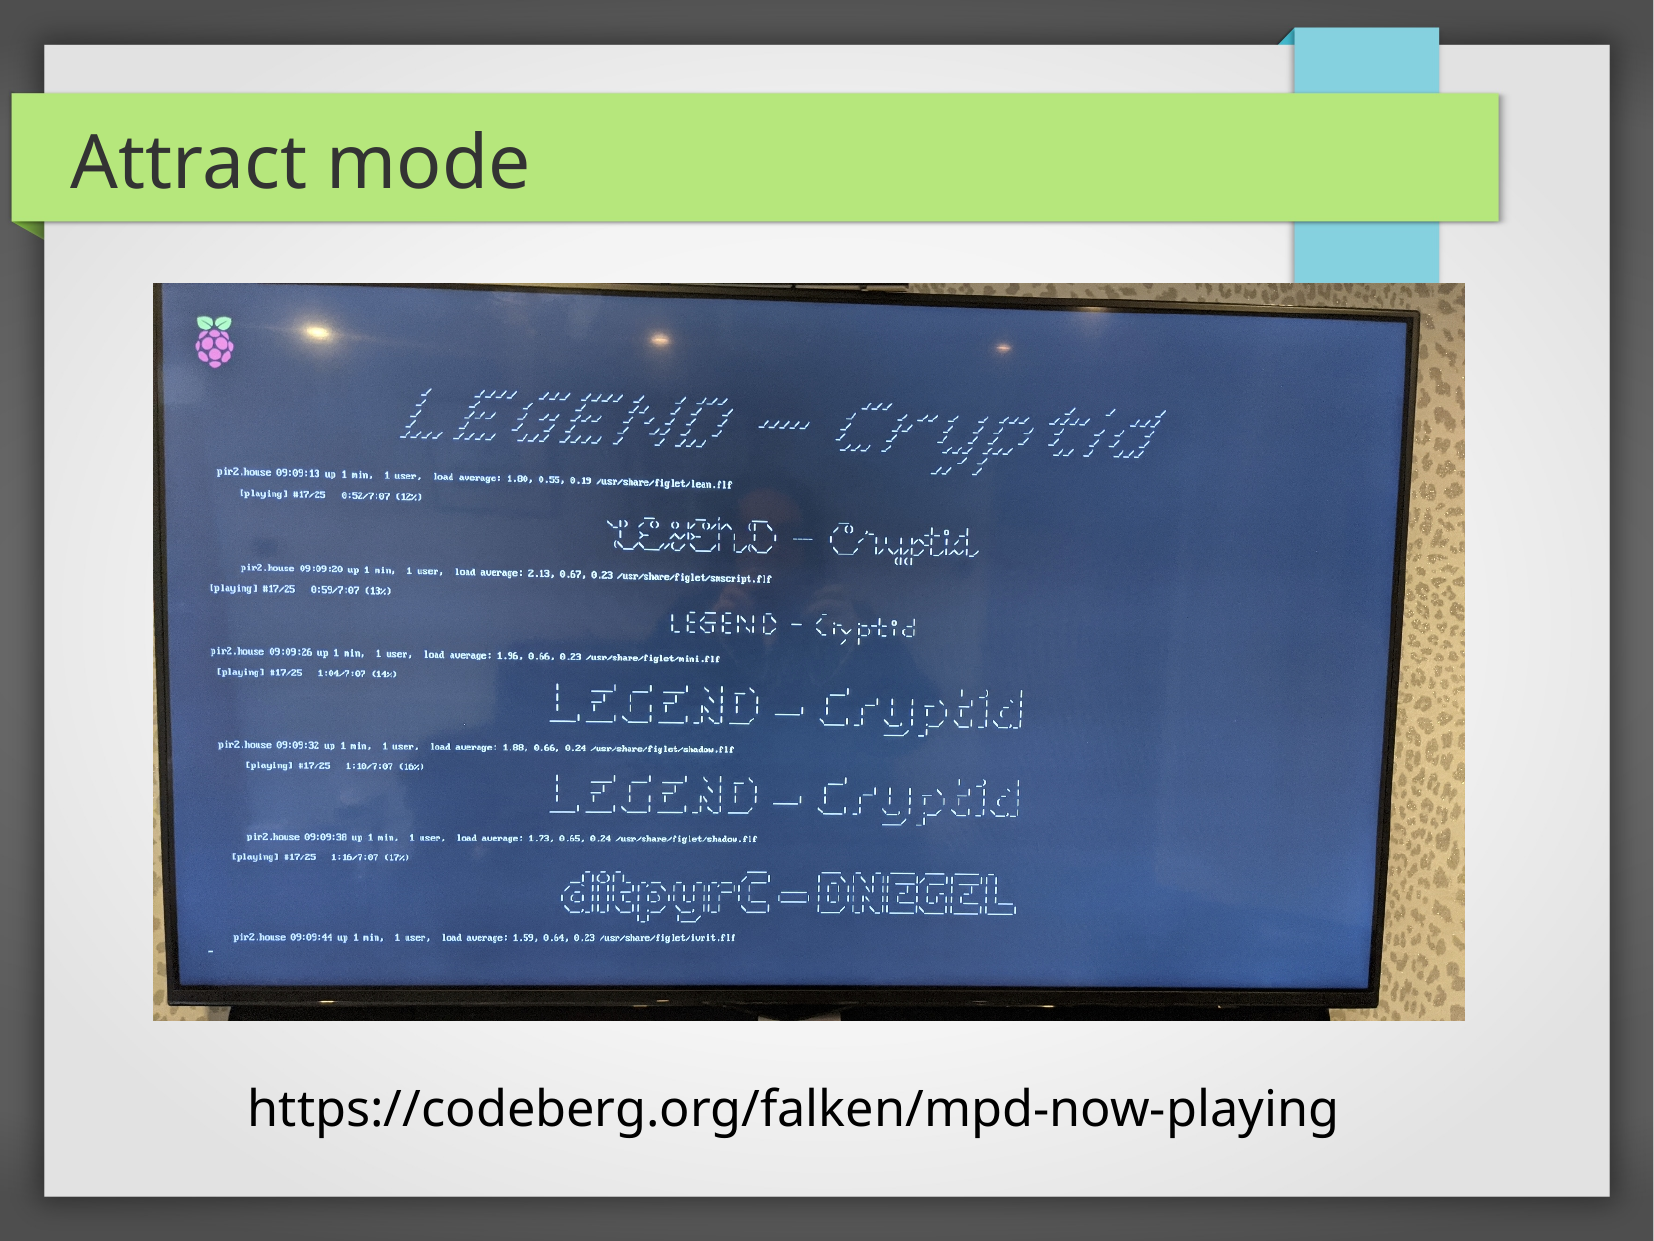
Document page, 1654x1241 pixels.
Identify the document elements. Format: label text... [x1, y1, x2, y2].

list https://codeberg.org/falken/mpd-now-playing [82, 426, 1538, 1146]
picture [0, 0, 1654, 1241]
title Attract mode [70, 106, 1229, 213]
